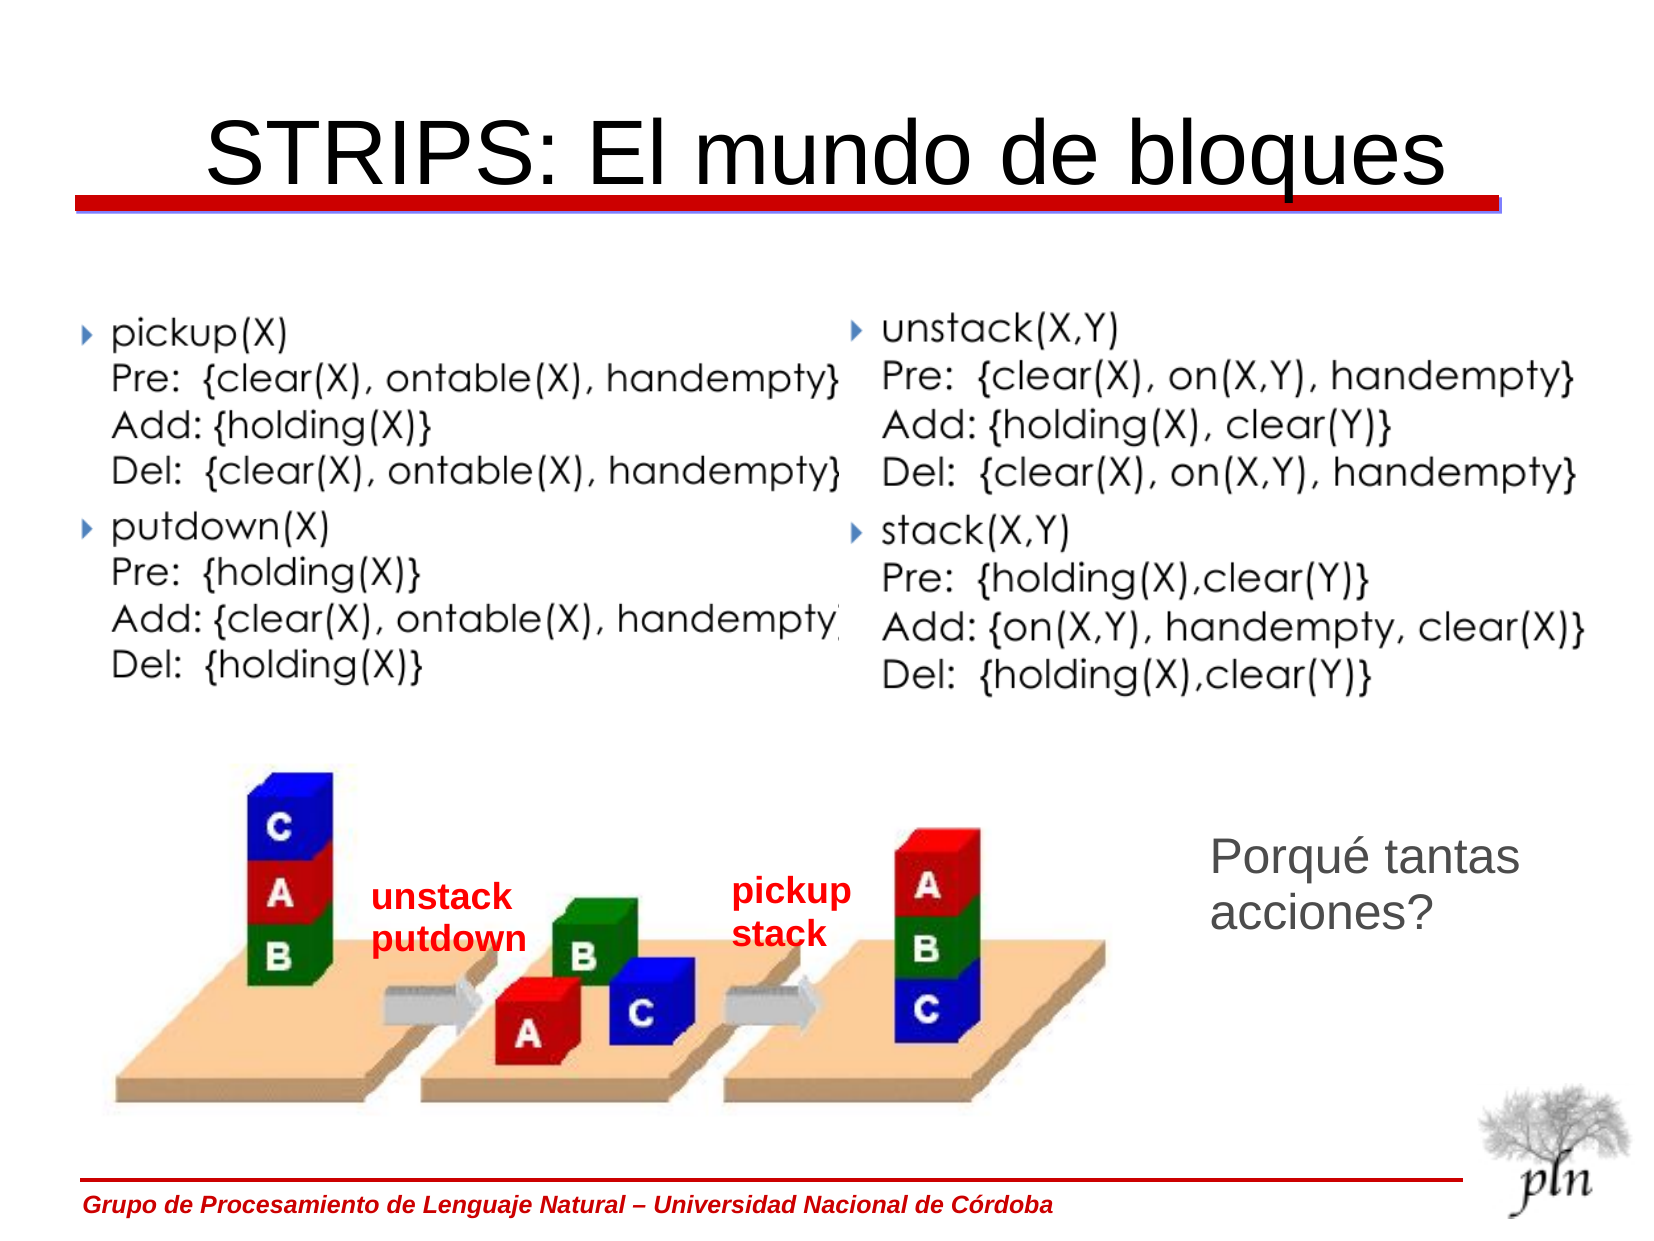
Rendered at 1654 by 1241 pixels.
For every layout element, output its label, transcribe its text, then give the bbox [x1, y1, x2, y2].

picture [69, 304, 1605, 712]
text_box unstack putdown [356, 868, 550, 968]
picture [1477, 1083, 1635, 1219]
text_box pickup stack [716, 862, 910, 962]
picture [79, 749, 1128, 1126]
title STRIPS: El mundo de bloques [82, 56, 1571, 250]
text_box Porqué tantas acciones? [1194, 821, 1576, 1051]
